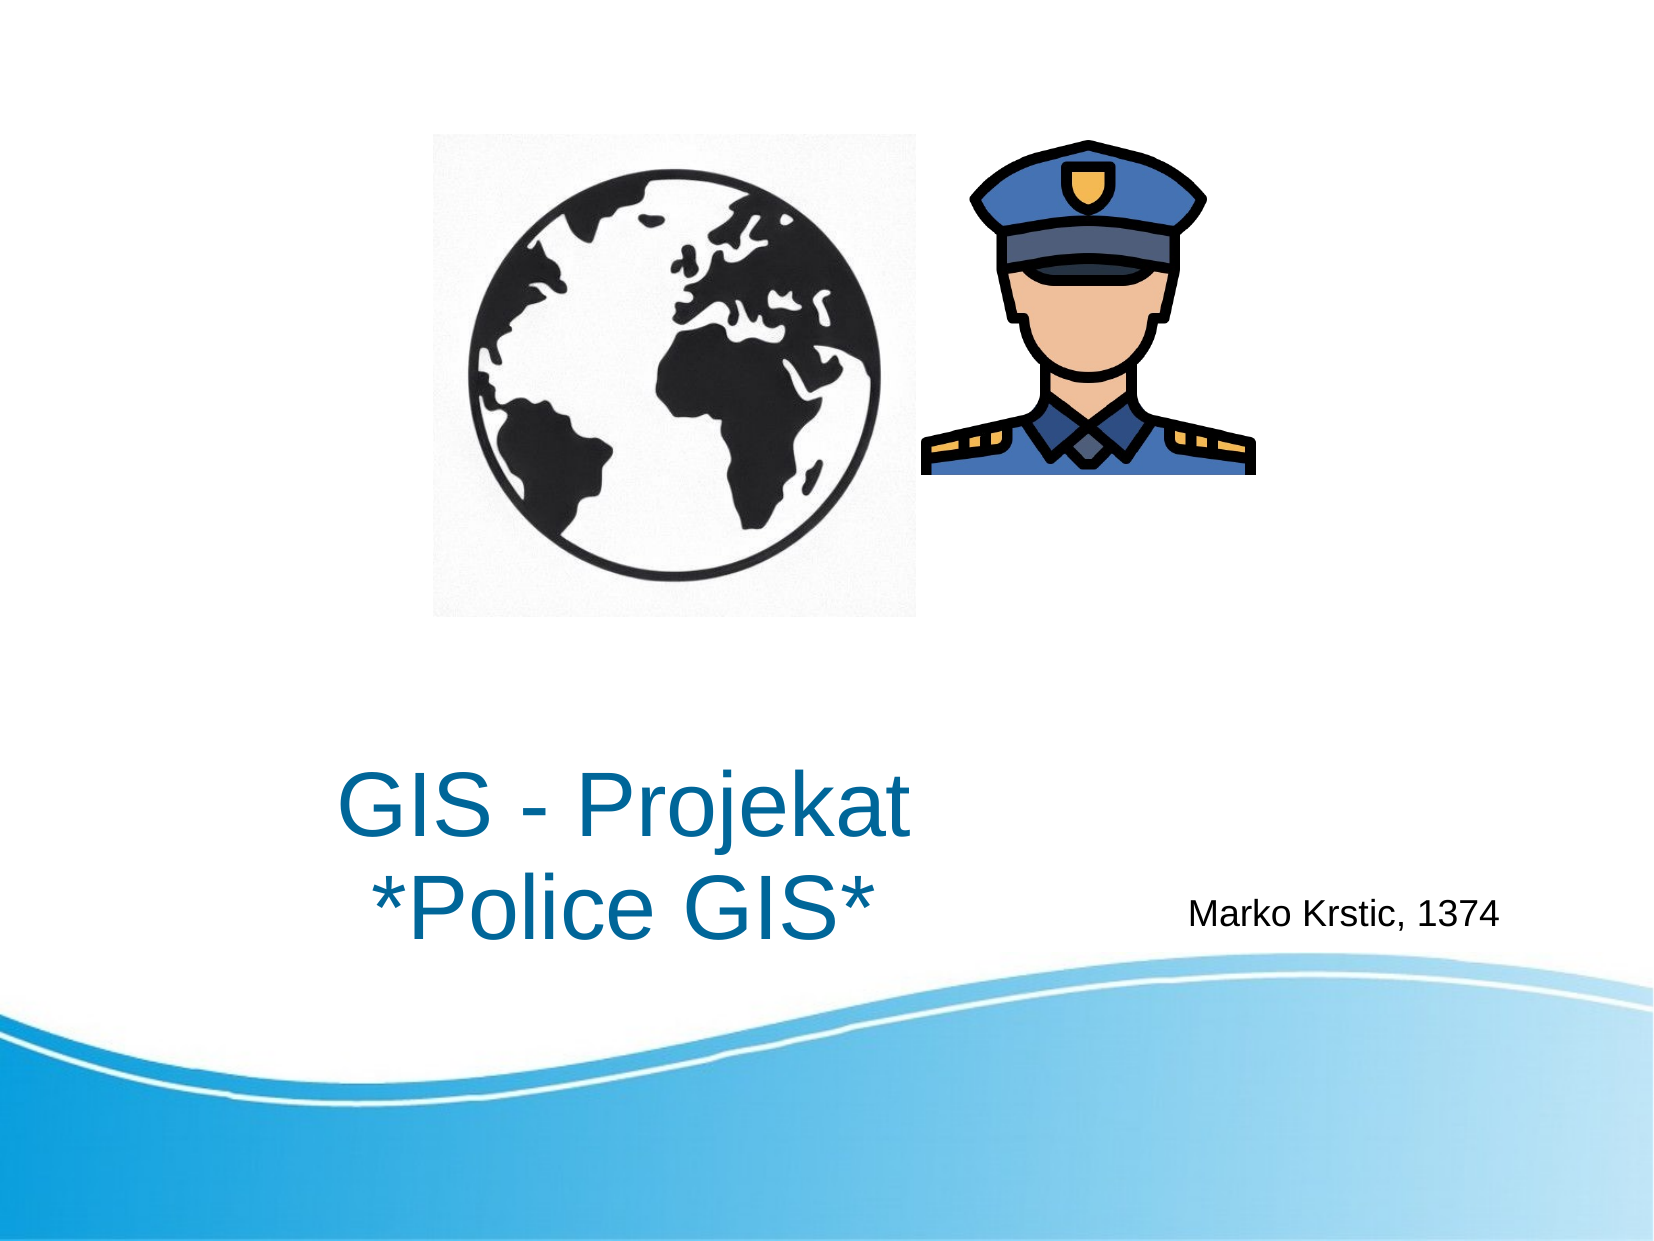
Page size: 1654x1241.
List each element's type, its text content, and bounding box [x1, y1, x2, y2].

text_box Marko Krstic, 1374 [1173, 885, 1516, 942]
picture [0, 952, 1654, 1241]
title GIS - Projekat *Police GIS* [0, 752, 1369, 961]
picture [433, 134, 1261, 617]
